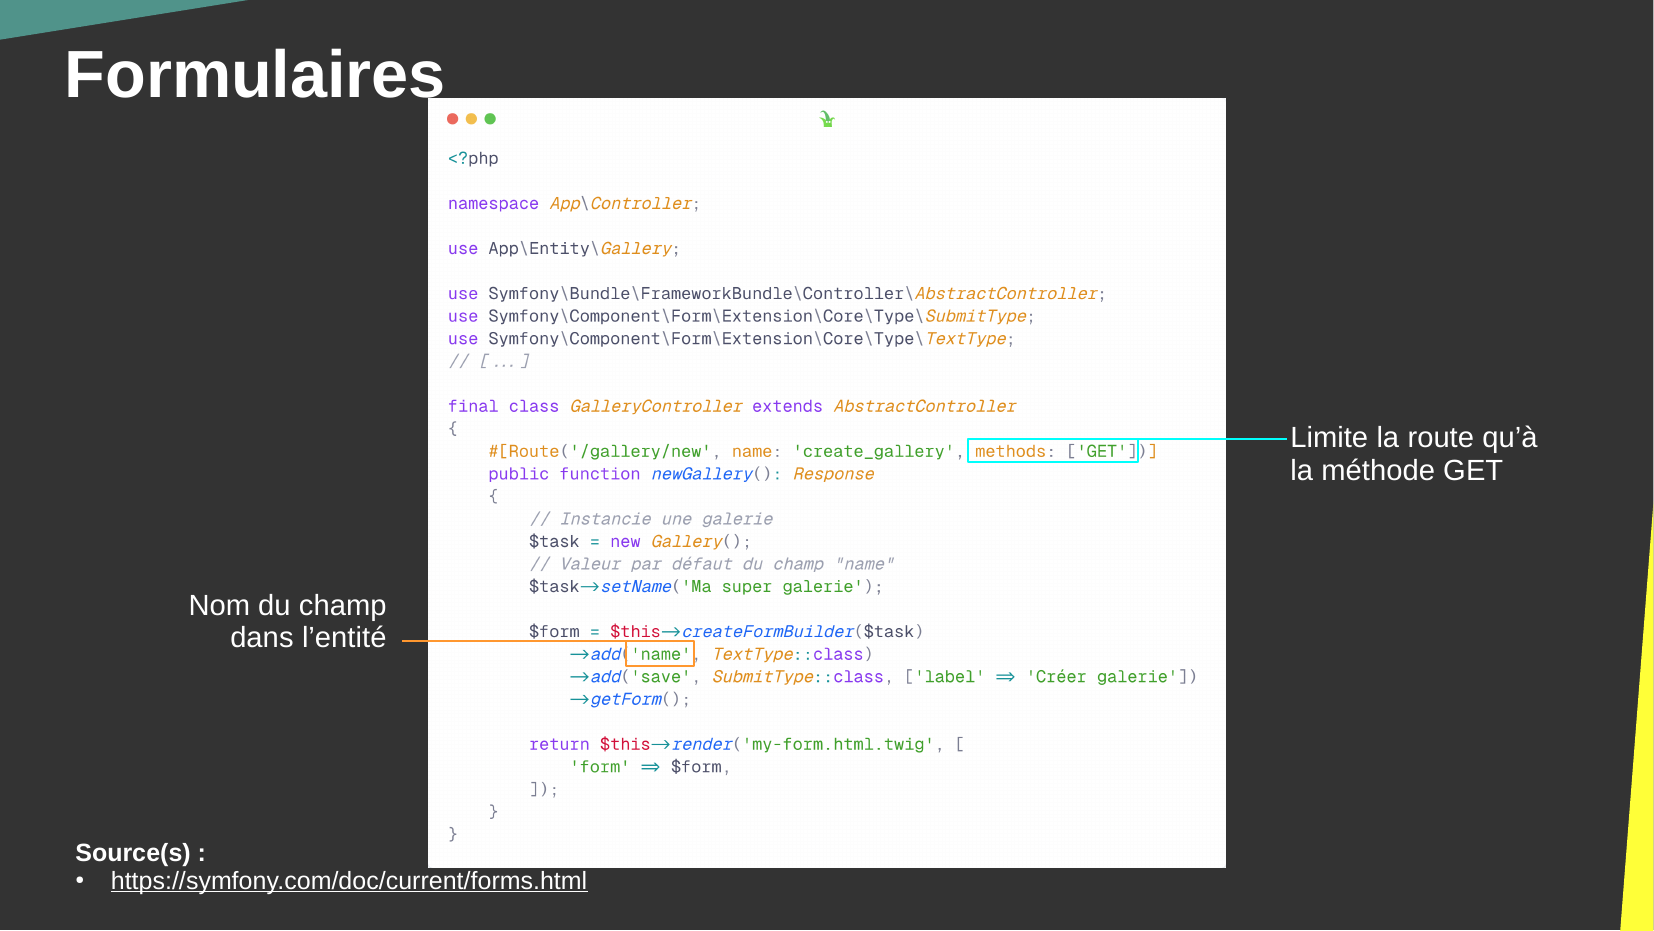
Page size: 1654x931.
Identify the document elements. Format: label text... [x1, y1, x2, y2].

text_box Nom du champ dans l’entité [165, 581, 402, 662]
picture [969, 440, 1137, 461]
picture [428, 98, 1226, 868]
text_box Limite la route qu’à la méthode GET [1275, 413, 1571, 497]
title Formulaires [64, 37, 1365, 113]
picture [627, 642, 693, 665]
text_box Source(s) : https://symfony.com/doc/current/forms.html [60, 826, 1546, 903]
text_box [1620, 494, 1654, 931]
text_box [0, 0, 249, 40]
